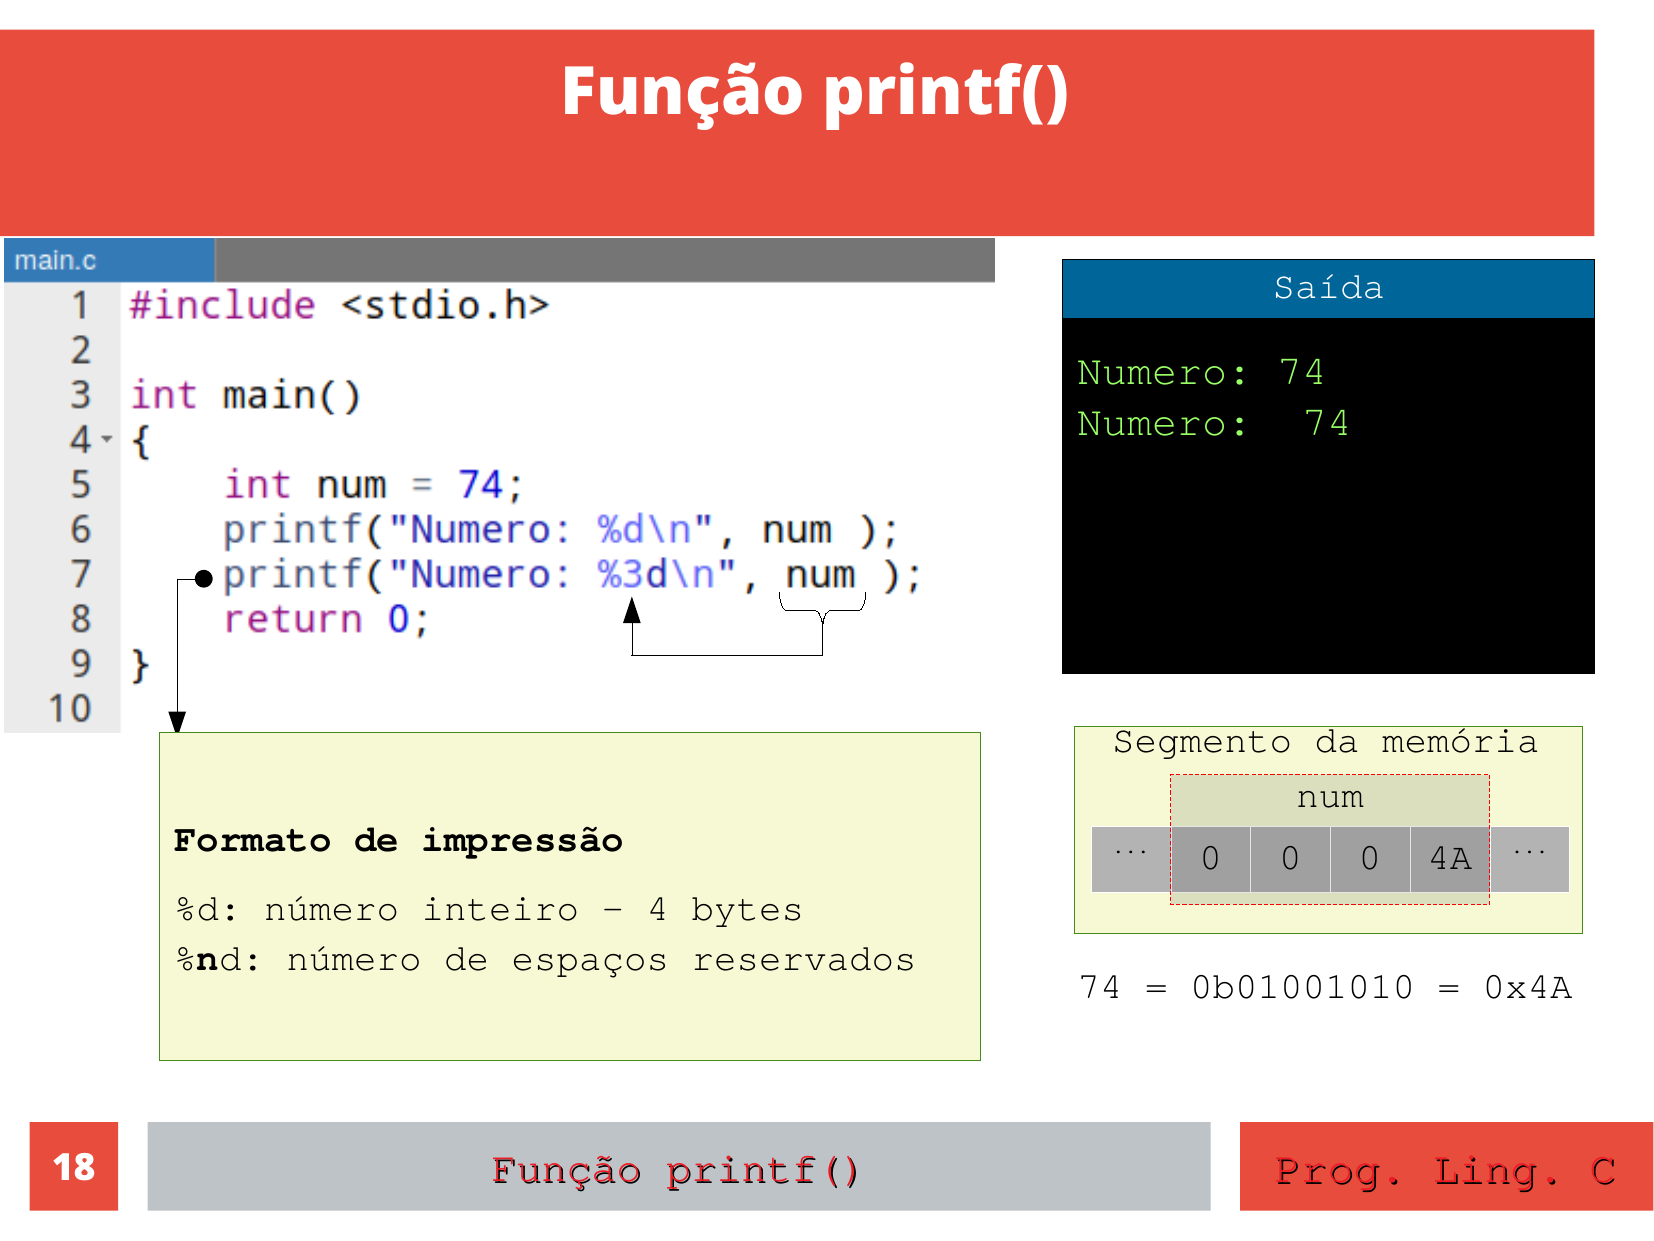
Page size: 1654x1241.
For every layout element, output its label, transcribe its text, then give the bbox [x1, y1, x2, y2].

title Função printf() [283, 42, 1347, 225]
text_box num [1170, 774, 1490, 905]
table_header ... [1491, 827, 1569, 892]
text_box Saída [1062, 259, 1595, 318]
picture [4, 238, 995, 733]
text_box Numero: 74 Numero: 74 [1062, 318, 1595, 674]
text_box Segmento da memória [1074, 726, 1583, 934]
table_header ... [1092, 827, 1170, 892]
text_box Formato de impressão %d: número inteiro – 4 bytes %nd: número de espaços reservados [159, 732, 981, 1061]
text_box 74 = 0b01001010 = 0x4A [1062, 955, 1595, 1016]
text_box Função printf() [197, 1133, 1162, 1199]
text_box Prog. Ling. C [1233, 1133, 1654, 1202]
